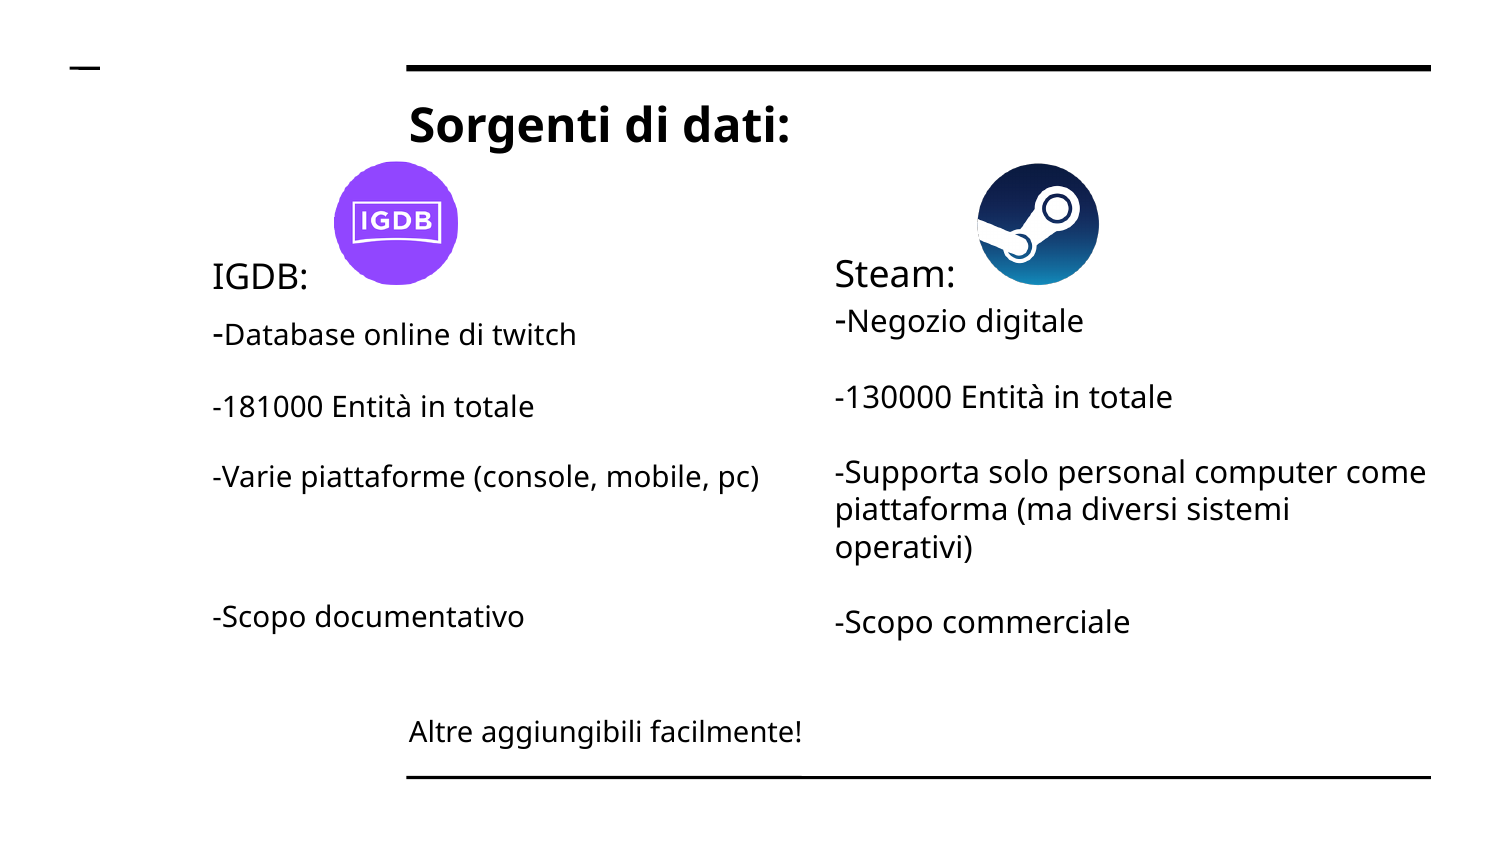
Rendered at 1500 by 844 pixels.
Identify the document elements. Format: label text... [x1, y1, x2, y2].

list IGDB: -Database online di twitch -181000 Entità in totale -Varie piattaforme (console, mobile, pc) -Scopo documentativo [197, 229, 780, 685]
text_box Altre aggiungibili facilmente! [393, 698, 1018, 764]
picture [972, 158, 1104, 291]
text_box Steam: -Negozio digitale -130000 Entità in totale -Supporta solo personal computer come piattaforma (ma diversi sistemi operativi) -Scopo commerciale [819, 234, 1444, 685]
title Sorgenti di dati: [393, 75, 1431, 172]
picture [334, 161, 458, 285]
